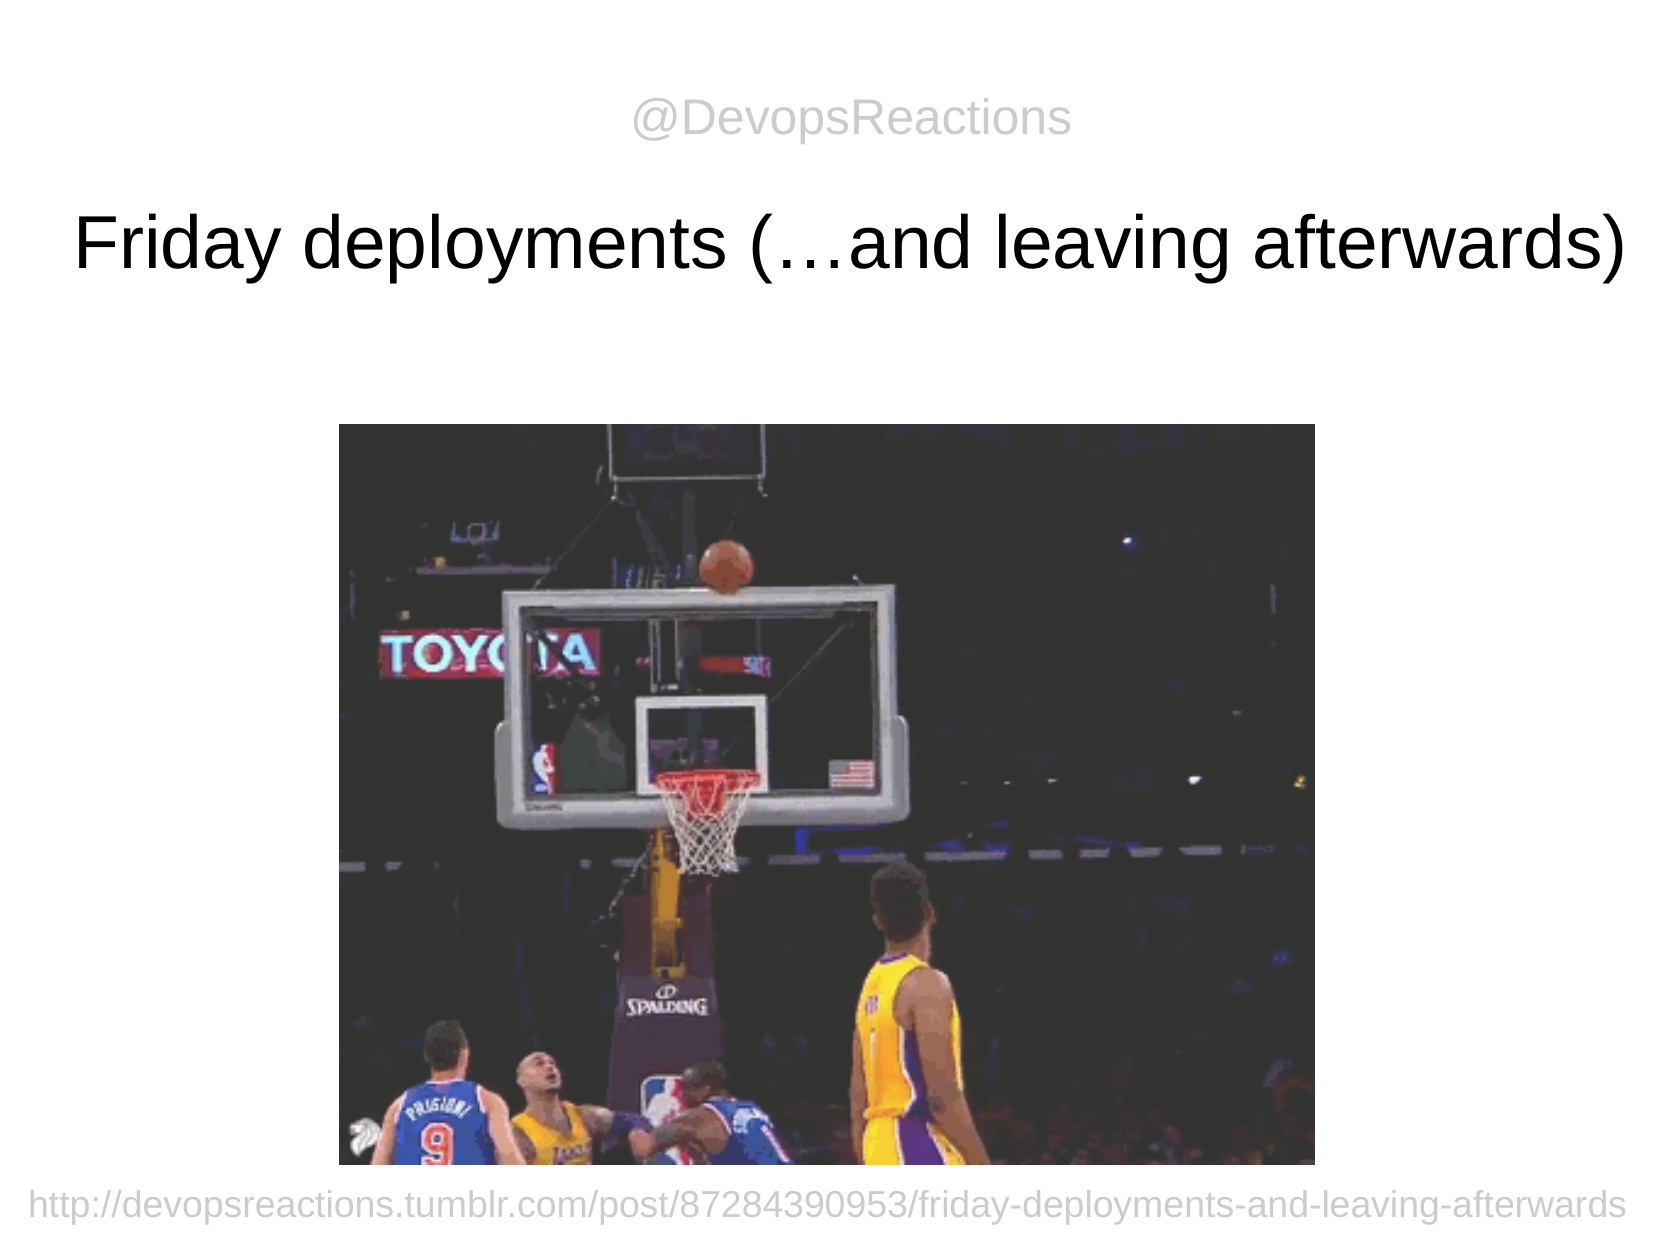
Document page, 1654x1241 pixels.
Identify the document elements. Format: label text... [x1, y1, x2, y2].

picture [339, 424, 1315, 1166]
text_box @DevopsReactions Friday deployments (…and leaving afterwards) [58, 81, 1644, 293]
text_box http://devopsreactions.tumblr.com/post/87284390953/friday-deployments-and-leaving-afterwards [13, 1176, 1641, 1234]
